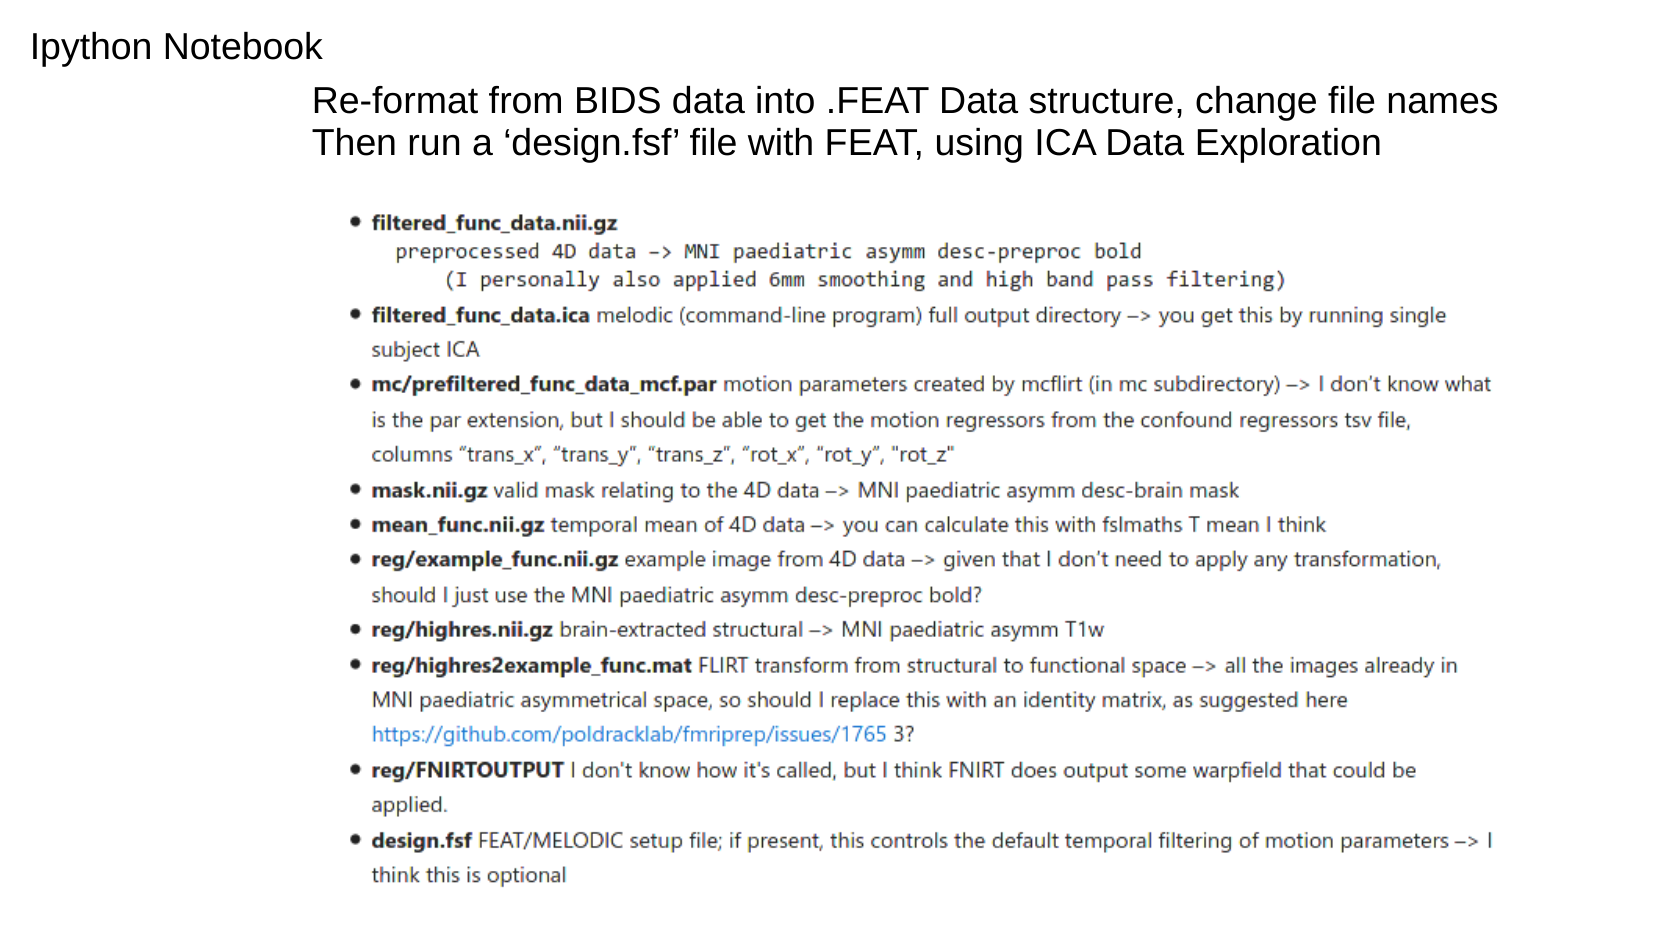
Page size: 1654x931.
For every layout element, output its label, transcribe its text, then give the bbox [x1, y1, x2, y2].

text_box Ipython Notebook [15, 18, 338, 76]
picture [299, 185, 1508, 895]
text_box Re-format from BIDS data into .FEAT Data structure, change file names Then run a ‘design.fsf’ file with FEAT, using ICA Data Exploration [297, 71, 1515, 171]
